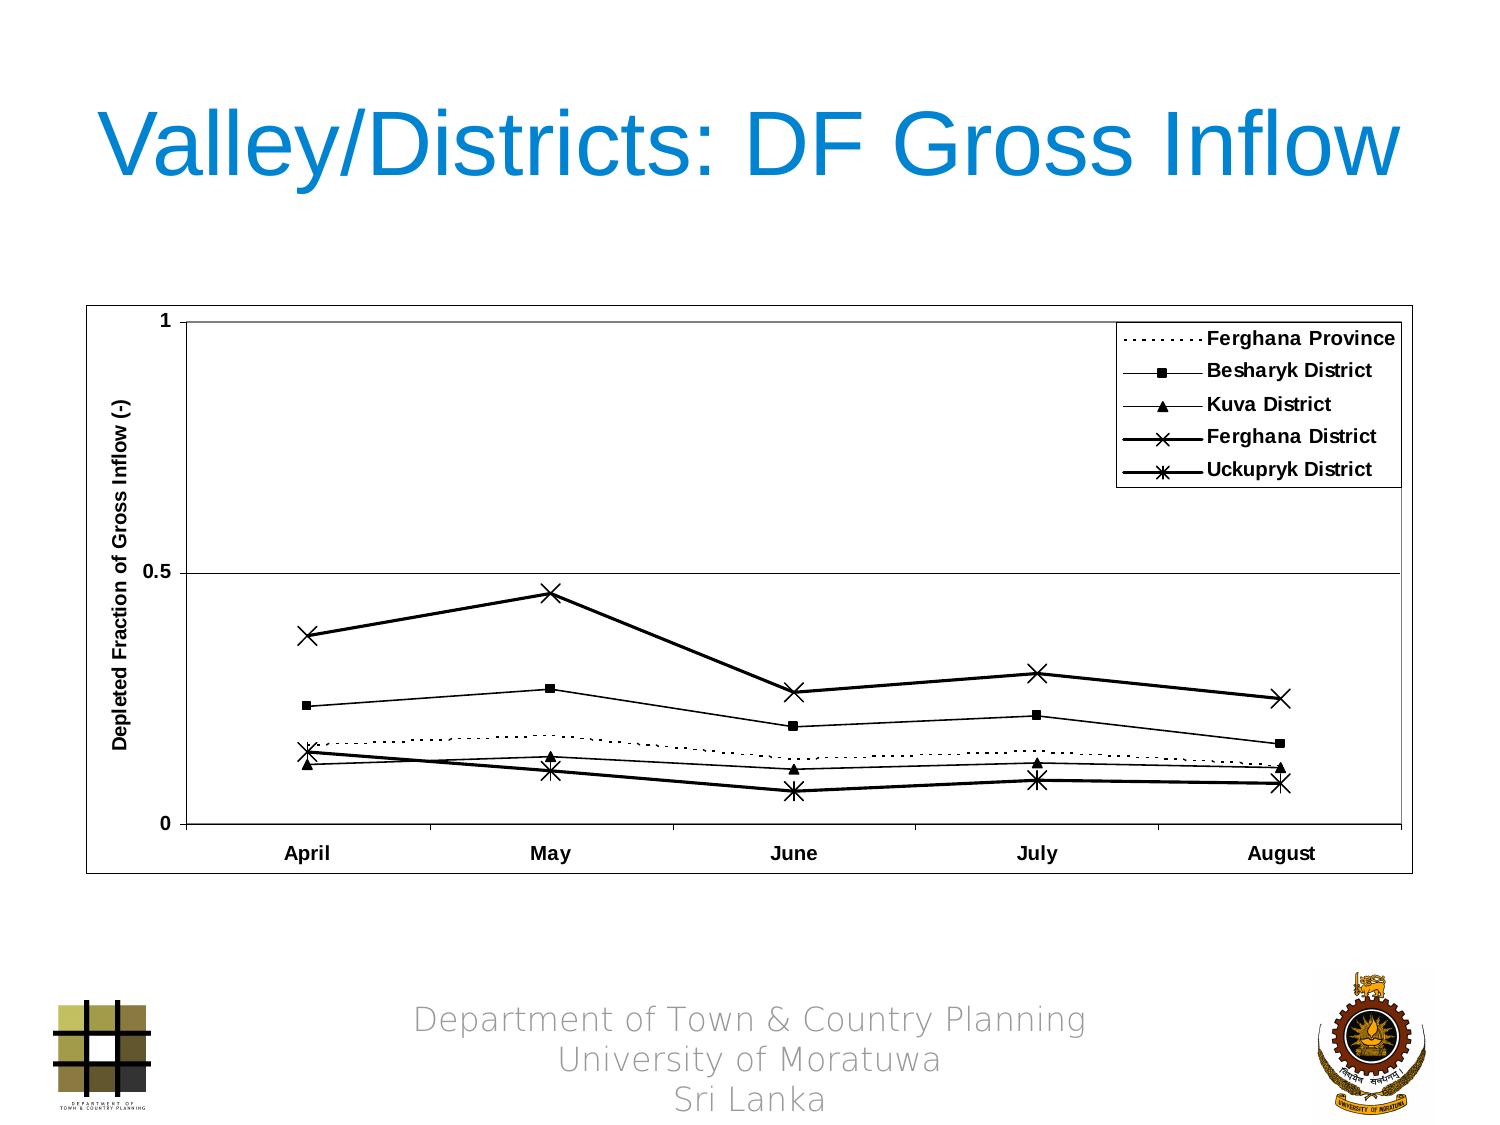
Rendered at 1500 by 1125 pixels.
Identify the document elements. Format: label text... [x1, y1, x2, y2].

title Valley/Districts: DF Gross Inflow [75, 45, 1426, 233]
picture [75, 293, 1426, 884]
picture [53, 1000, 151, 1110]
picture [1312, 966, 1435, 1125]
